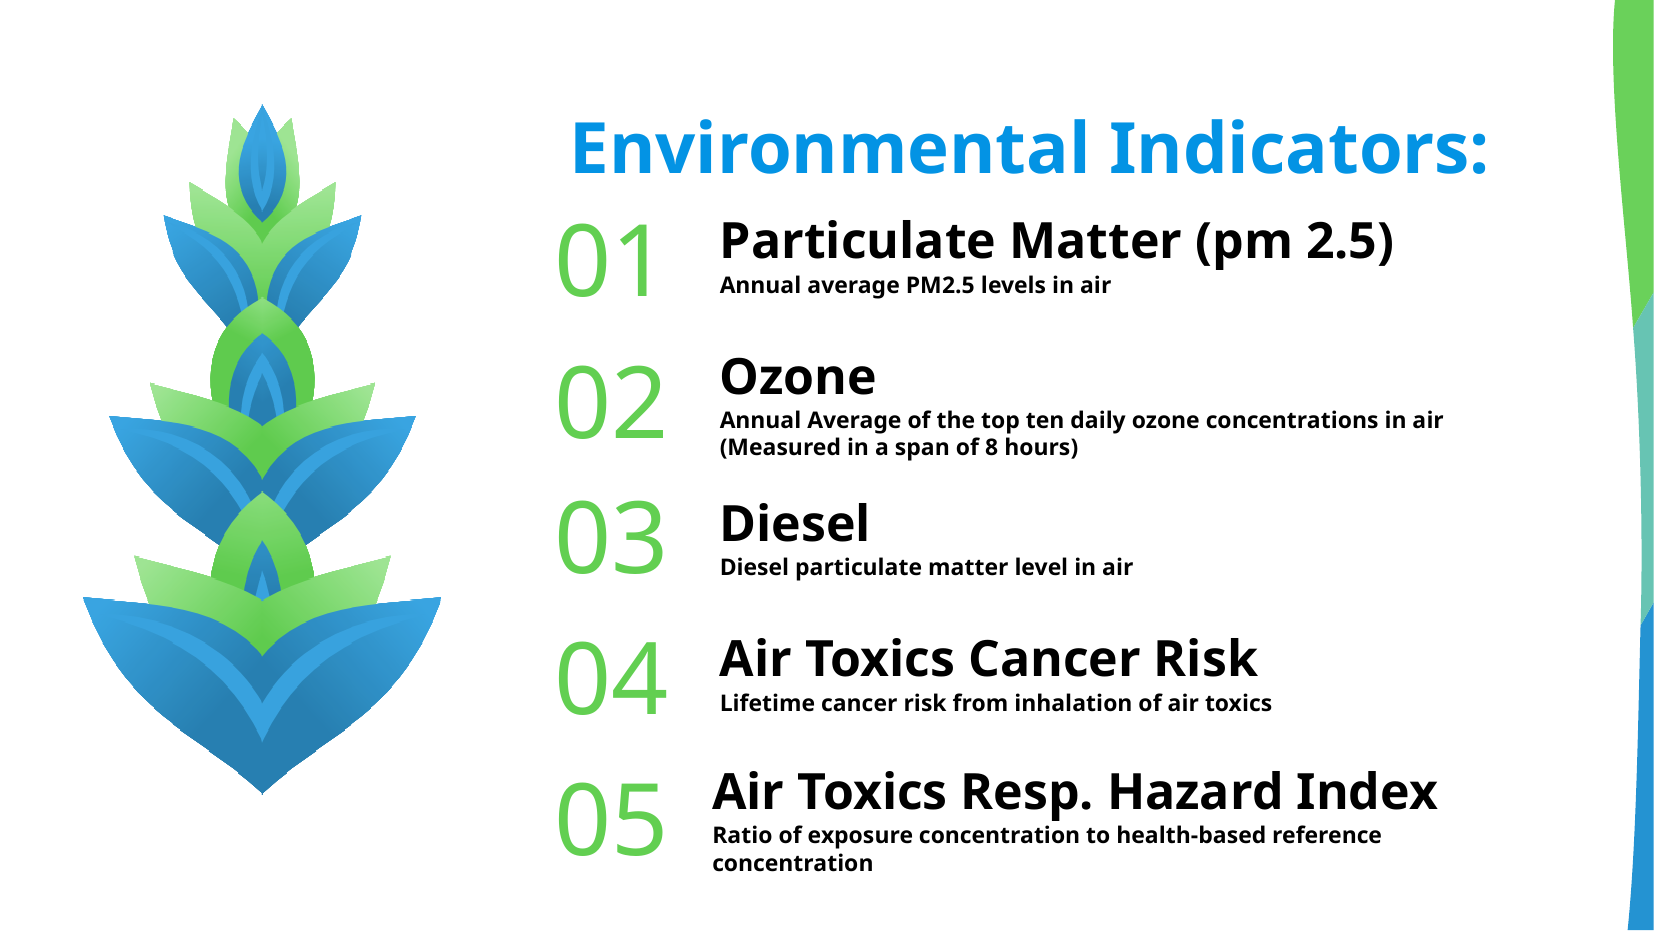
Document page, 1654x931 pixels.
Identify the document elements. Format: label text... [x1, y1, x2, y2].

text_box 01 [539, 189, 696, 325]
text_box Lifetime cancer risk from inhalation of air toxics [705, 680, 1471, 724]
text_box Particulate Matter (pm 2.5) [705, 201, 1471, 262]
text_box Air Toxics Cancer Risk [705, 619, 1471, 680]
text_box Annual Average of the top ten daily ozone concentrations in air (Measured in a span of 8 hours) [705, 398, 1471, 468]
text_box Ratio of exposure concentration to health-based reference concentration [697, 813, 1463, 884]
text_box 04 [539, 607, 696, 743]
text_box Air Toxics Resp. Hazard Index [697, 752, 1463, 813]
text_box Diesel particulate matter level in air [705, 545, 1471, 588]
text_box 03 [539, 466, 696, 602]
text_box 02 [539, 330, 696, 466]
text_box Environmental Indicators: [555, 95, 1654, 196]
text_box 05 [539, 748, 696, 884]
text_box Ozone [705, 336, 1471, 398]
text_box Diesel [705, 483, 1471, 545]
picture [83, 104, 441, 796]
text_box Annual average PM2.5 levels in air [705, 262, 1471, 306]
